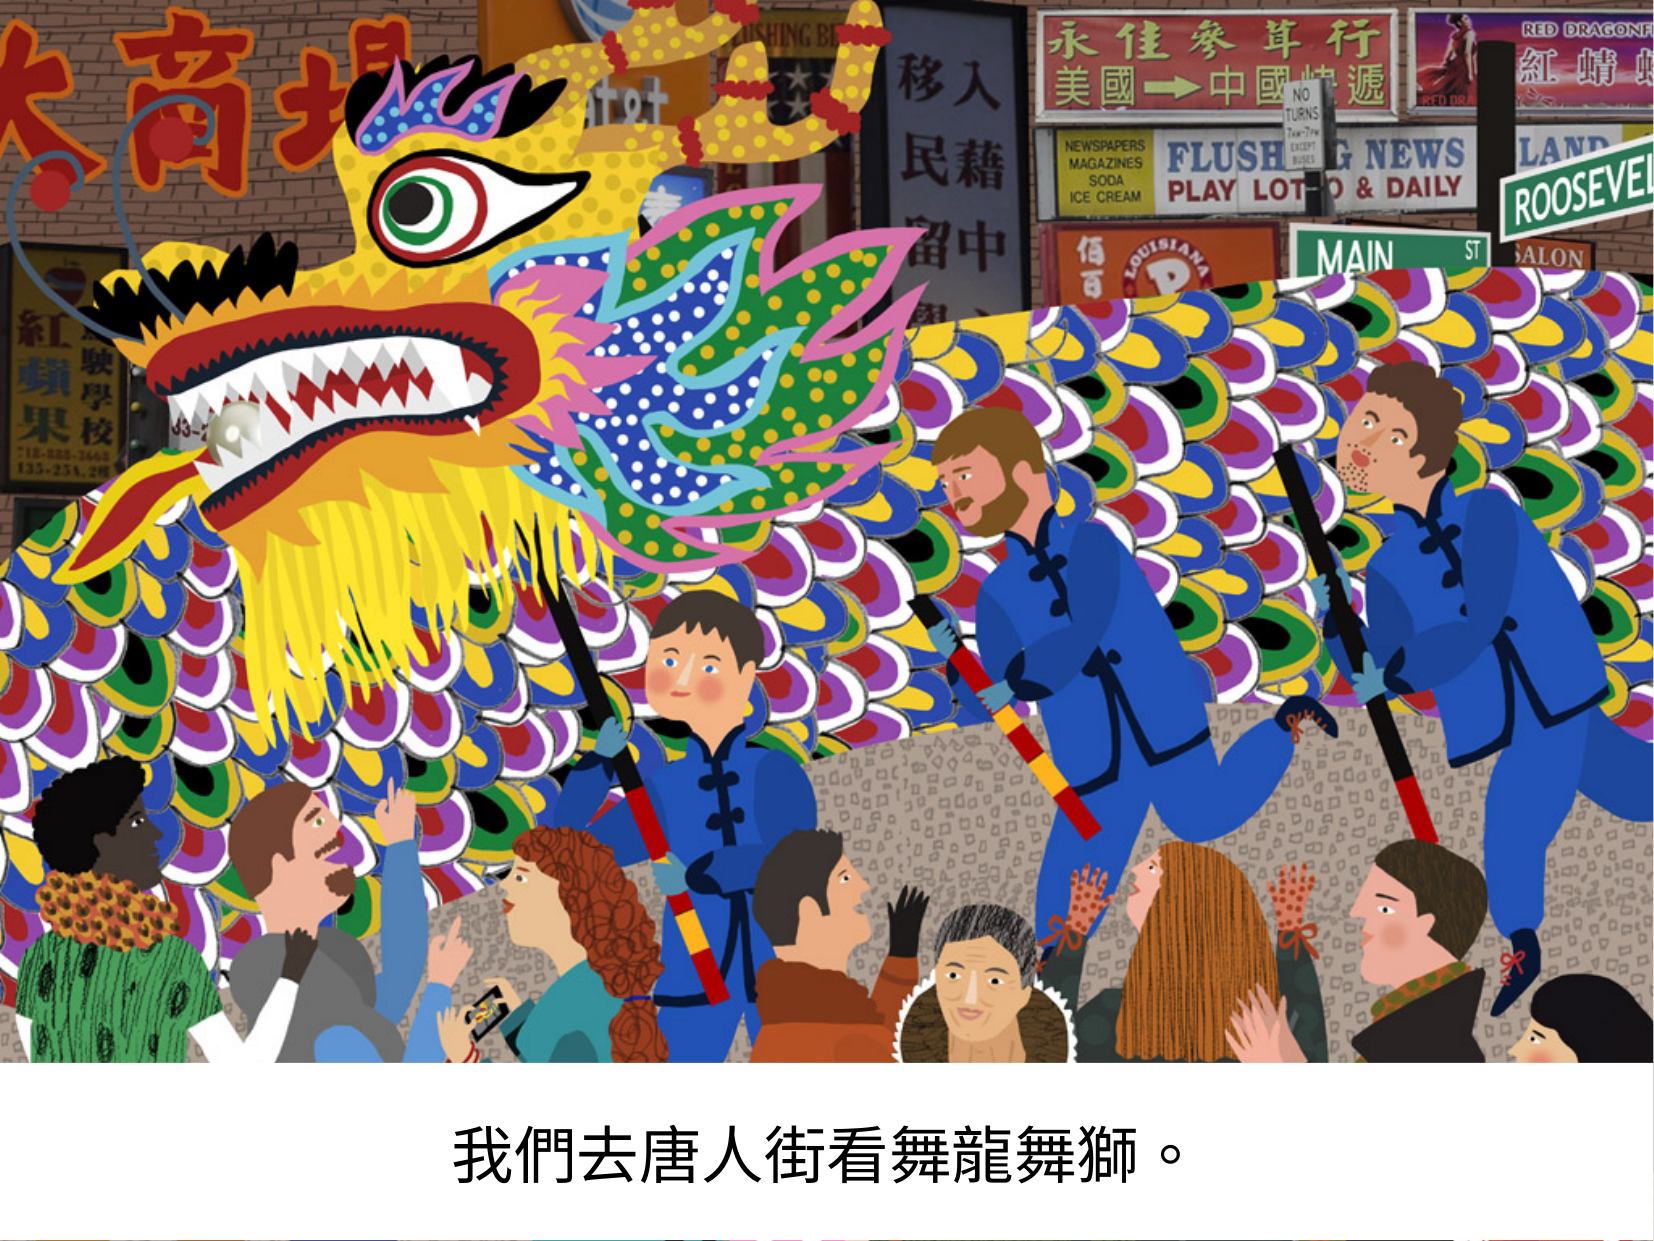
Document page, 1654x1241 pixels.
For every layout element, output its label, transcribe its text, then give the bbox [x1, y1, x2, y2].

picture [0, 0, 1654, 1062]
title 我們去唐人街看舞龍舞獅。 [0, 1062, 1654, 1241]
